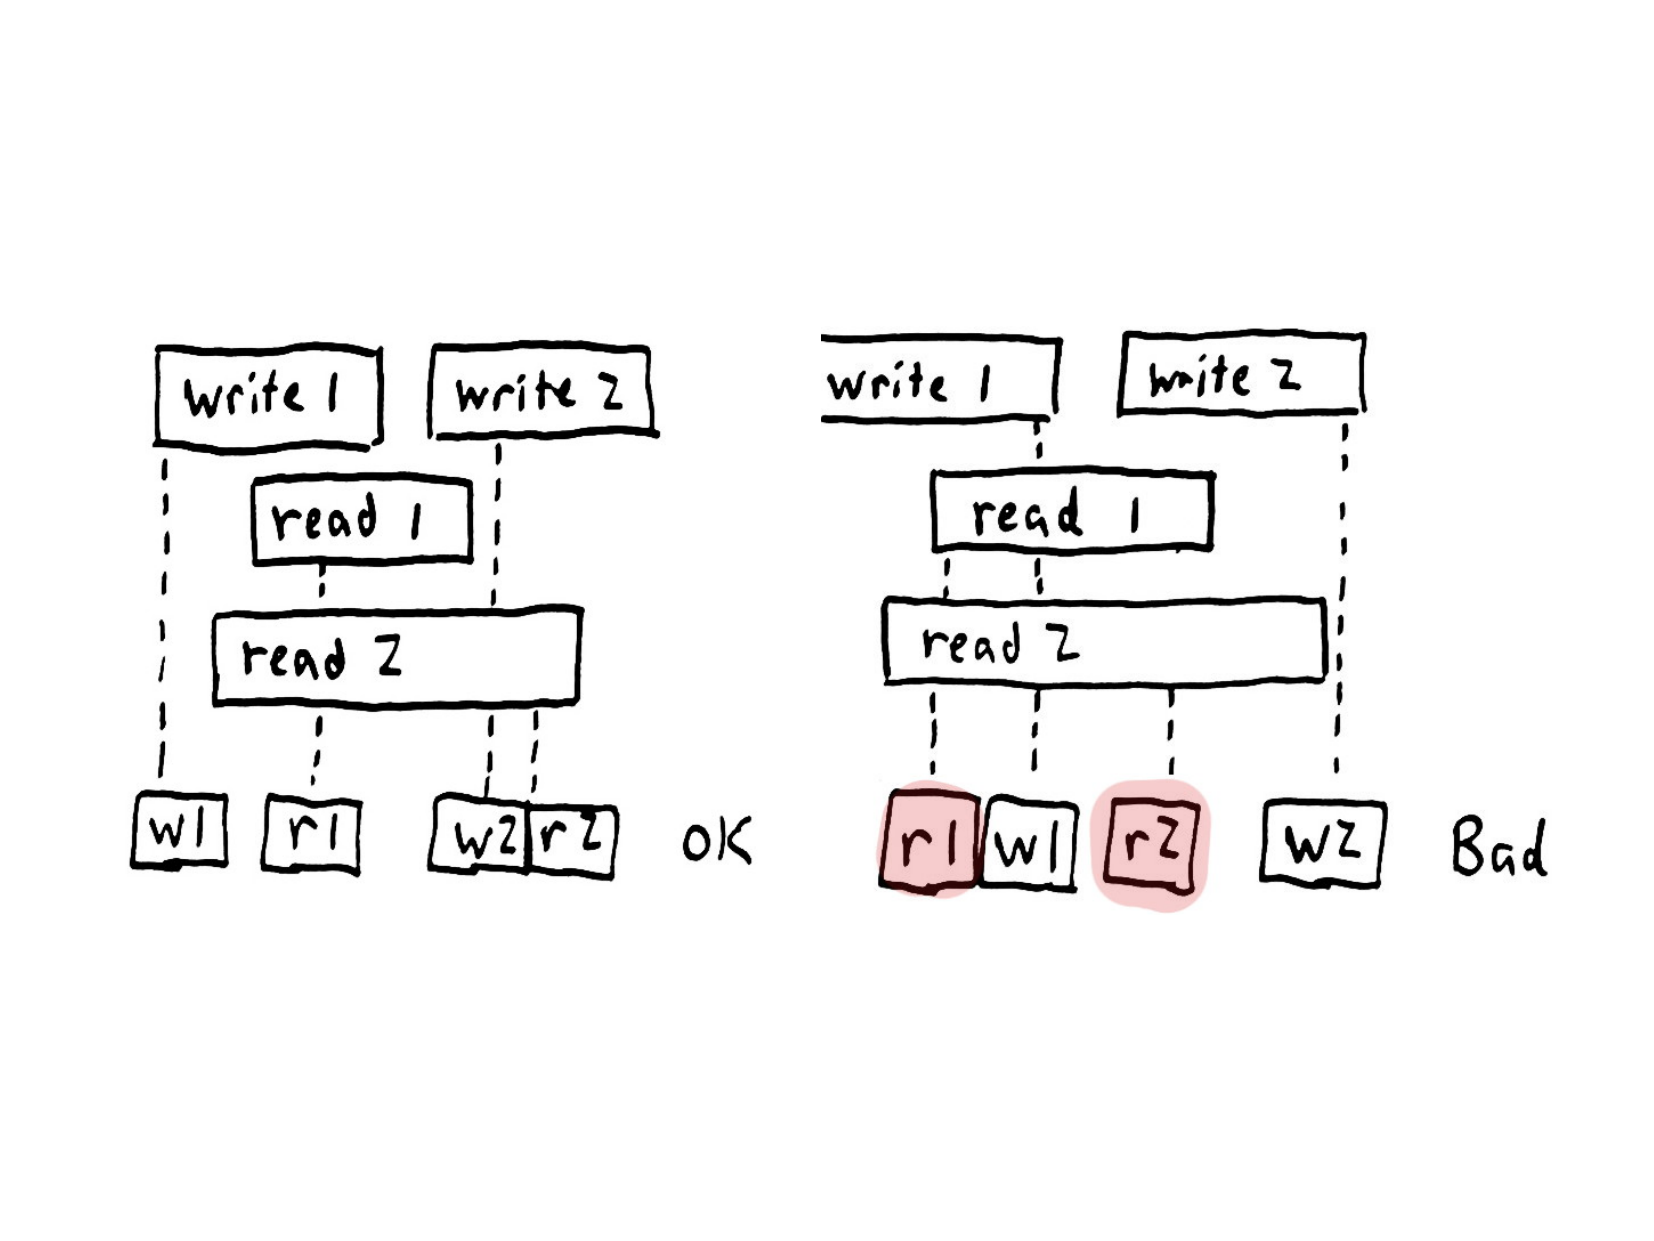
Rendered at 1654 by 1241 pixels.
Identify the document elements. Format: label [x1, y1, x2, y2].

picture [91, 299, 1591, 916]
